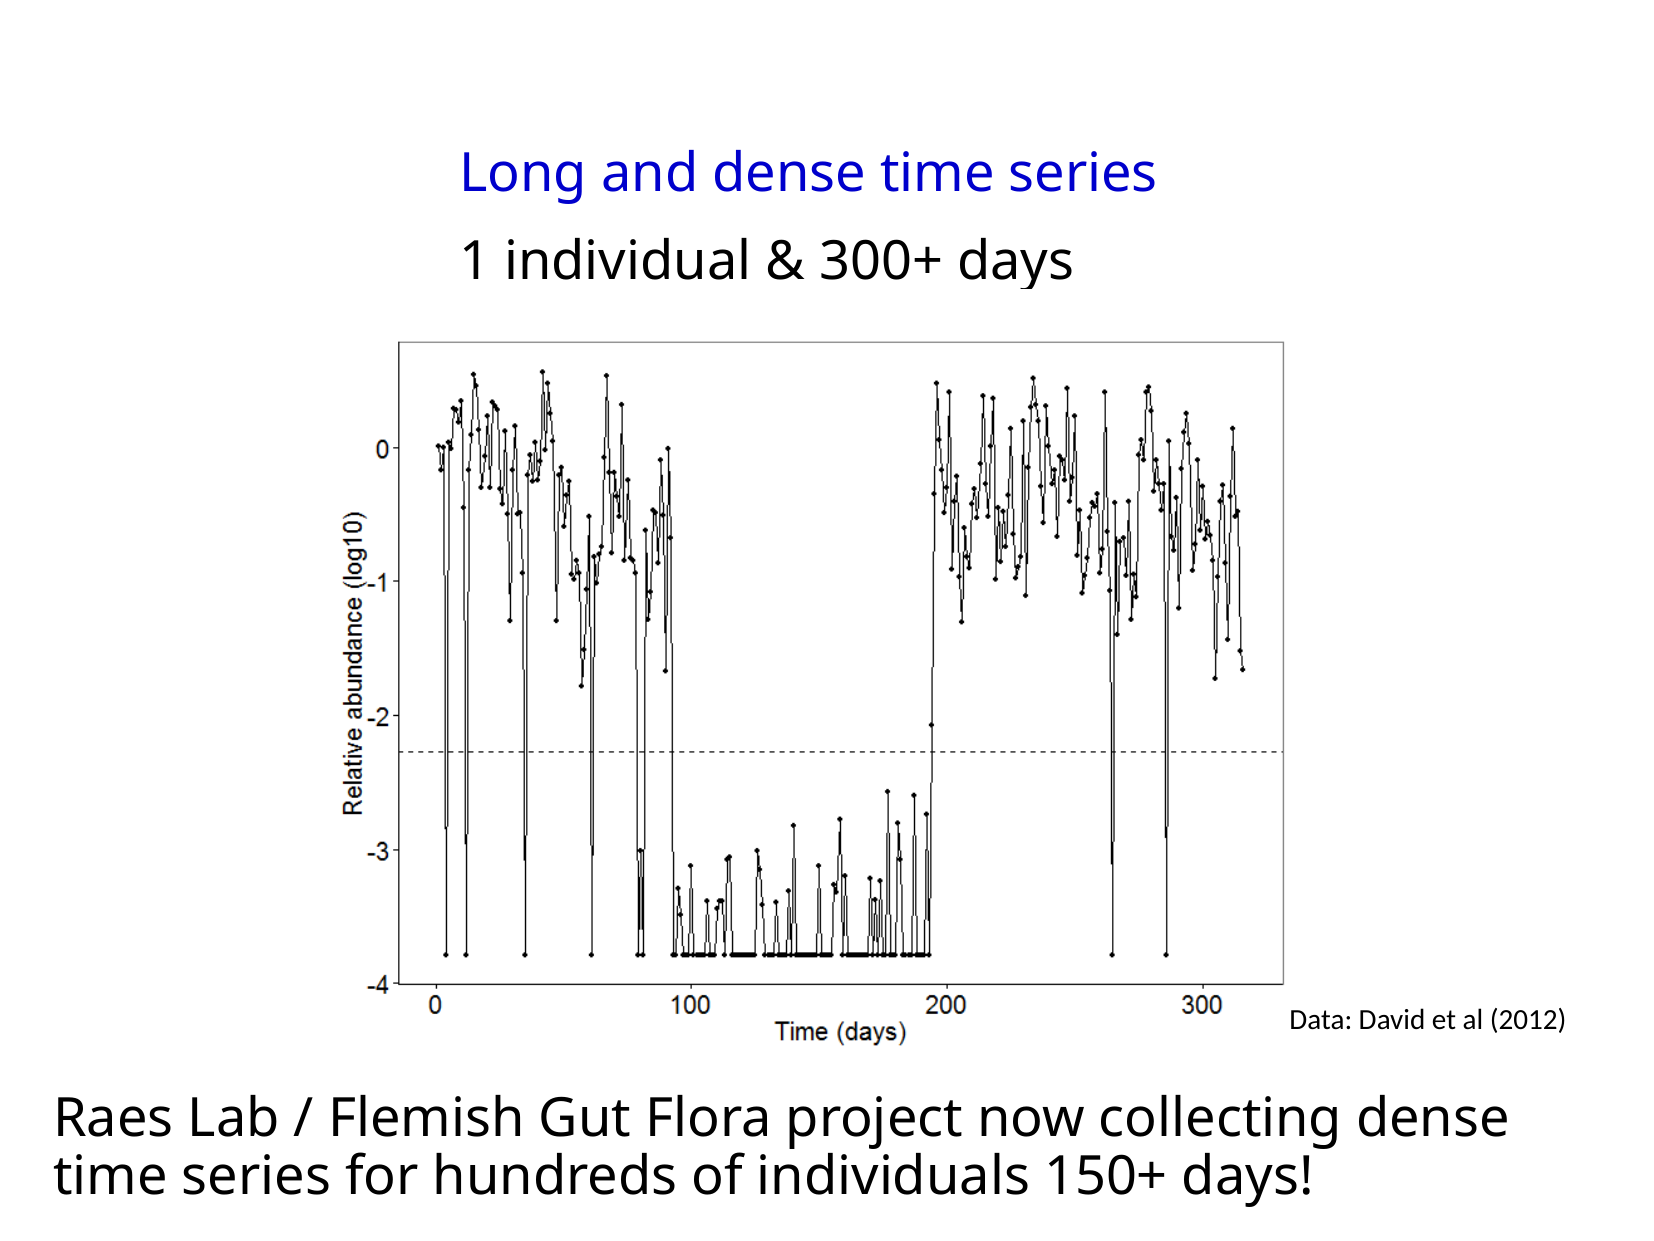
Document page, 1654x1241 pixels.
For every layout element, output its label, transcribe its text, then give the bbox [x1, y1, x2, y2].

picture [323, 289, 1308, 1058]
text_box Data: David et al (2012) [1250, 992, 1612, 1048]
text_box Long and dense time series 1 individual & 300+ days [444, 131, 1355, 394]
text_box Raes Lab / Flemish Gut Flora project now collecting dense time series for hundreds of individuals 150+ days! [38, 1081, 1538, 1215]
